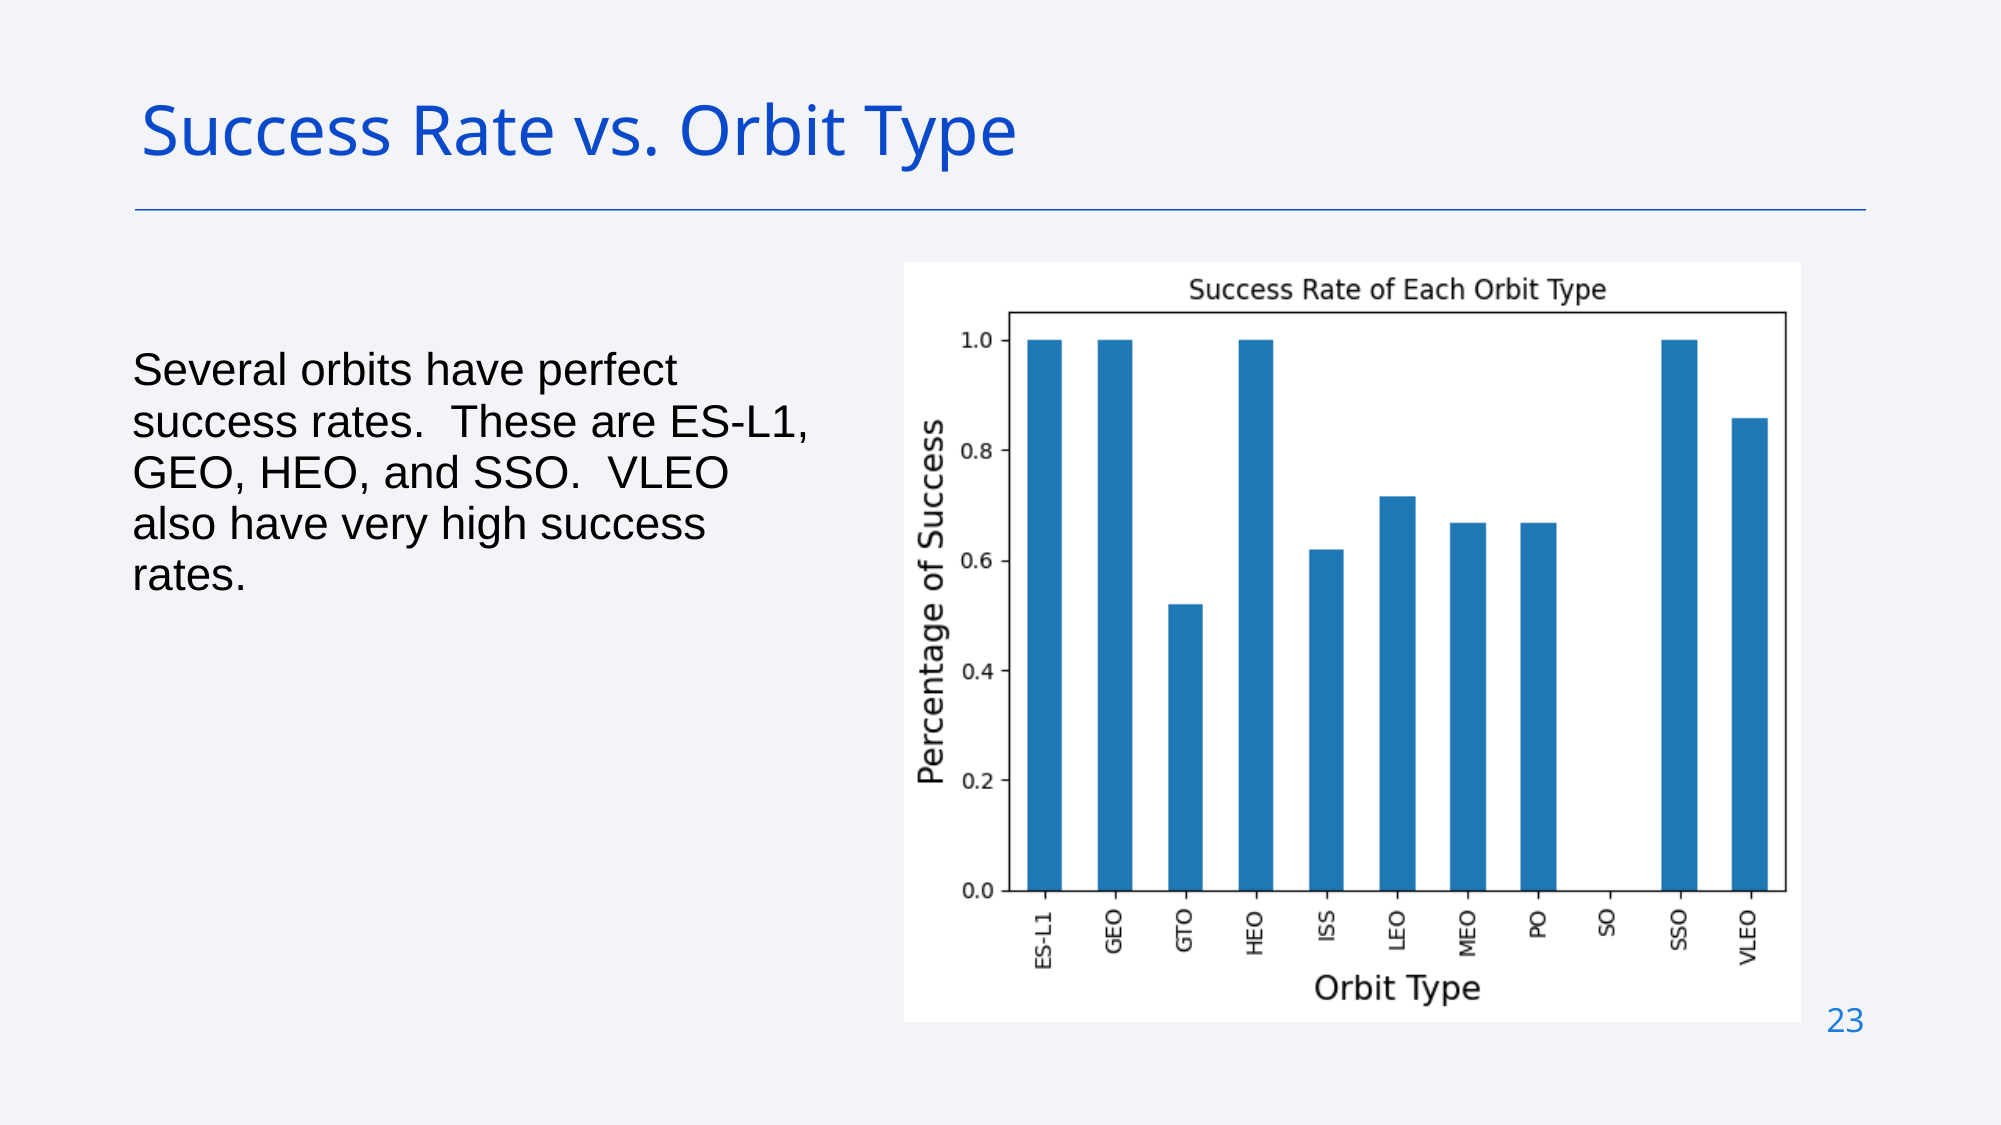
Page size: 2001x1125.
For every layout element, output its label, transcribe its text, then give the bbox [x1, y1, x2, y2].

text_box Success Rate vs. Orbit Type [126, 88, 1852, 179]
picture [0, 0, 2001, 1125]
text_box Several orbits have perfect success rates. These are ES-L1, GEO, HEO, and SSO. VLEO also have very high success rates. [117, 336, 826, 608]
